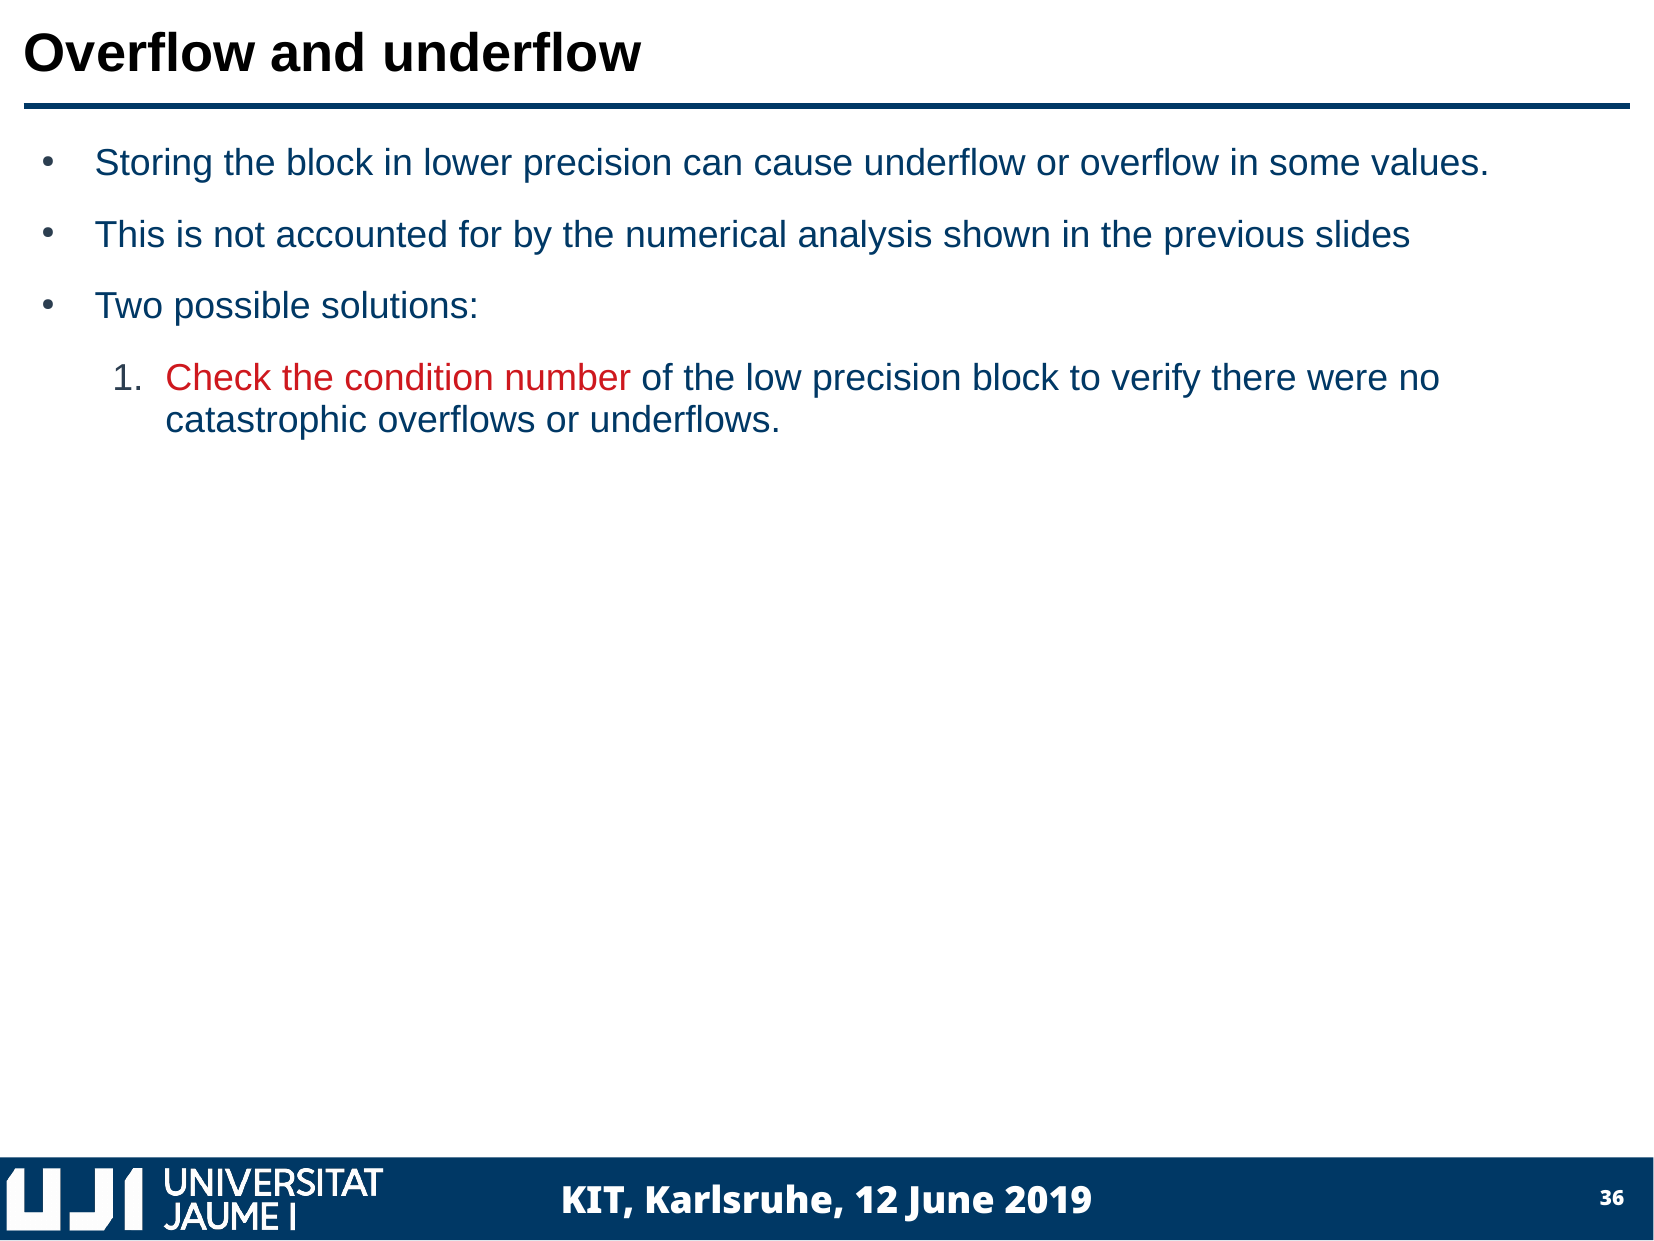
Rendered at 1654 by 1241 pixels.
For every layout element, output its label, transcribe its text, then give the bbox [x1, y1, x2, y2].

picture [0, 1158, 390, 1241]
list Storing the block in lower precision can cause underflow or overflow in some values. This is not accounted for by the numerical analysis shown in the previous slides Two possible solutions: Check the condition number of the low precision block to verify there were no catastrophic overflows or underflows. [23, 141, 1630, 1134]
title Overflow and underflow [23, 0, 1630, 107]
